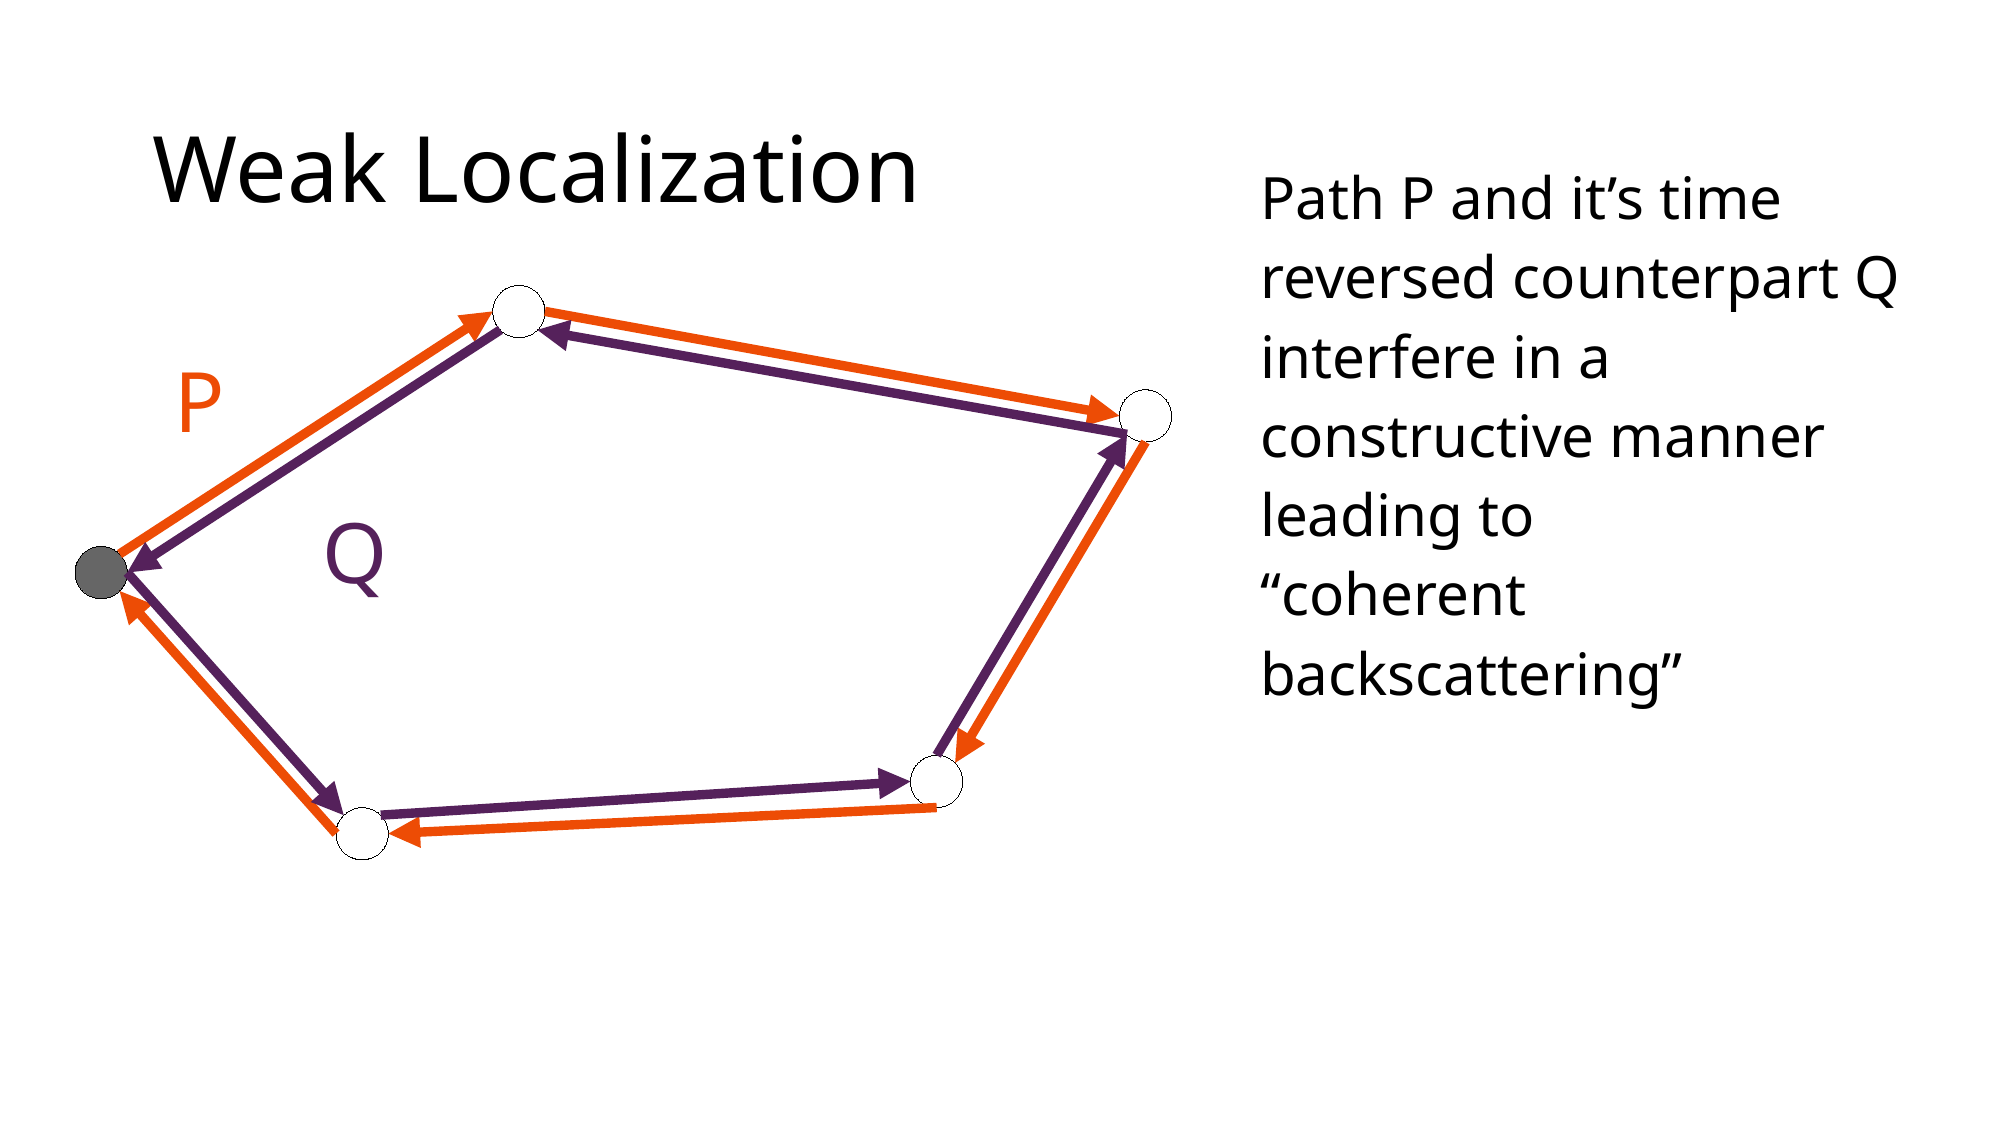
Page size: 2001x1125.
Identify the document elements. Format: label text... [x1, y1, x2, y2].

text_box [910, 755, 963, 808]
text_box [1119, 389, 1172, 442]
text_box [492, 285, 545, 338]
title Weak Localization [137, 59, 1863, 278]
text_box [336, 807, 389, 860]
text_box Path P and it’s time reversed counterpart Q interfere in a constructive manner leading to “coherent backscattering” [1245, 149, 1951, 539]
text_box P [160, 336, 227, 458]
text_box Q [308, 487, 376, 610]
text_box [75, 546, 128, 599]
